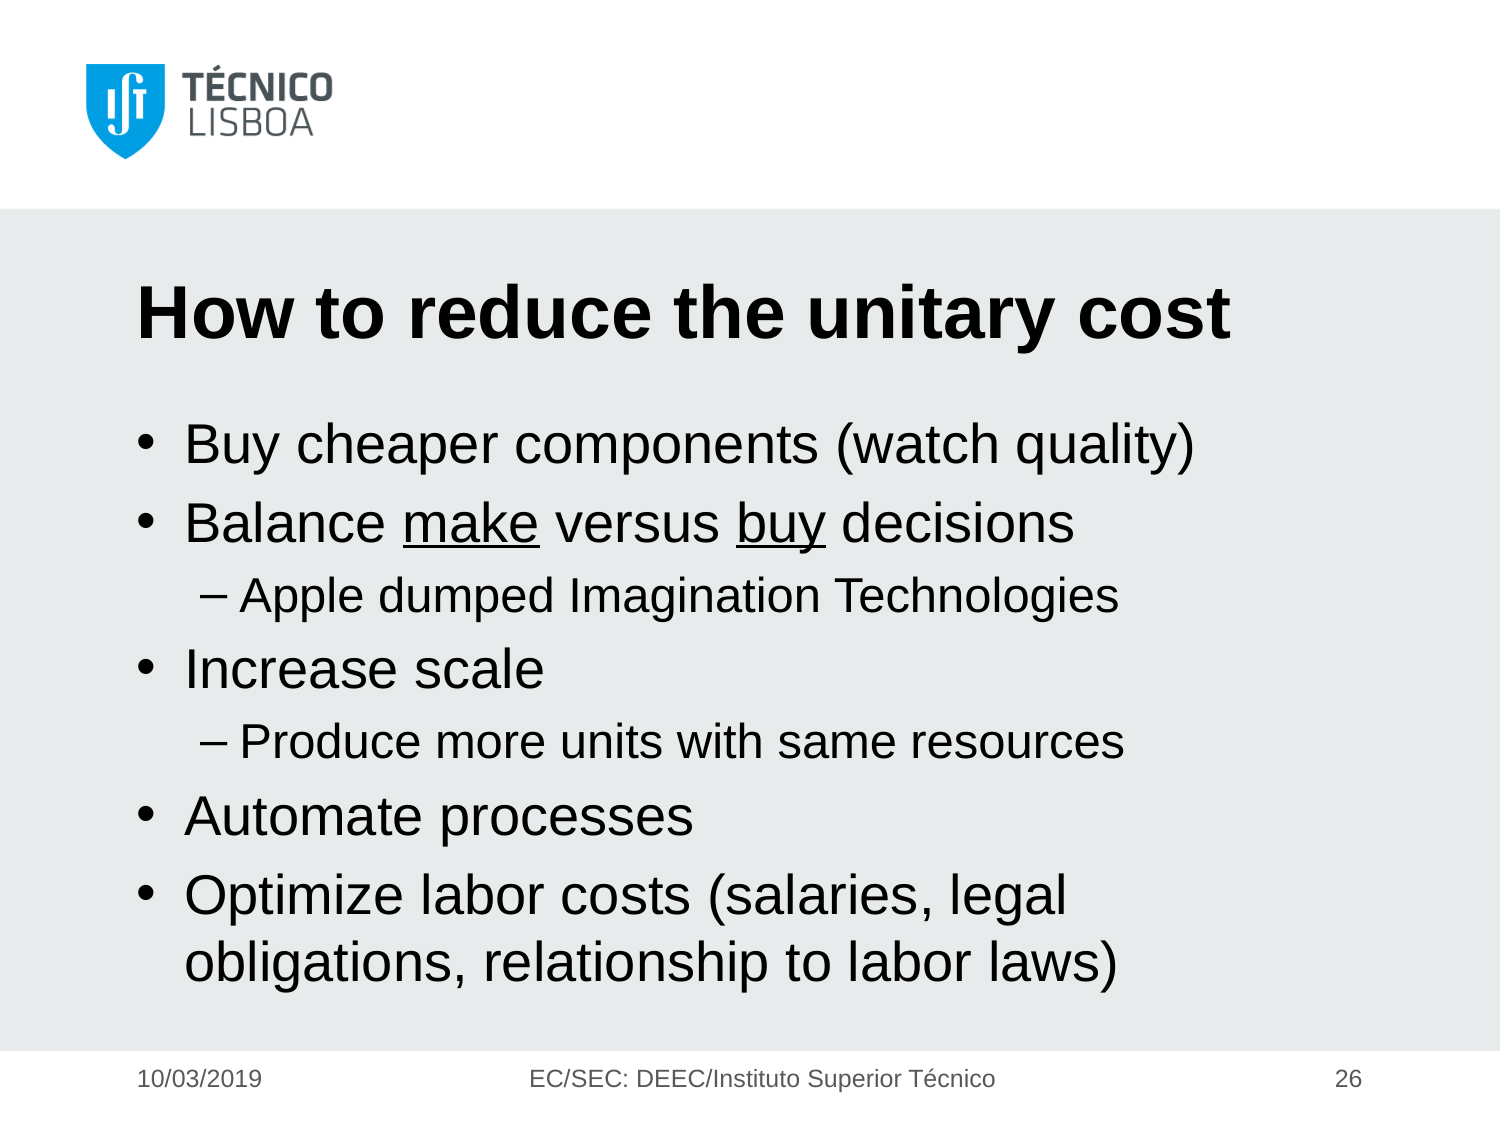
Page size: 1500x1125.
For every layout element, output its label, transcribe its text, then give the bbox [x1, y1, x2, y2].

slide_number 10/03/2019 [121, 1052, 425, 1103]
picture [0, 0, 1500, 1125]
title How to reduce the unitary cost [121, 237, 1378, 381]
footer EC/SEC: DEEC/Instituto Superior Técnico [512, 1052, 1021, 1103]
slide_number <number> [1077, 1052, 1378, 1103]
list Buy cheaper components (watch quality) Balance make versus buy decisions Apple dumped Imagination Technologies Increase scale Produce more units with same resources Automate processes Optimize labor costs (salaries, legal obligations, relationship to labor laws) [121, 400, 1378, 1005]
